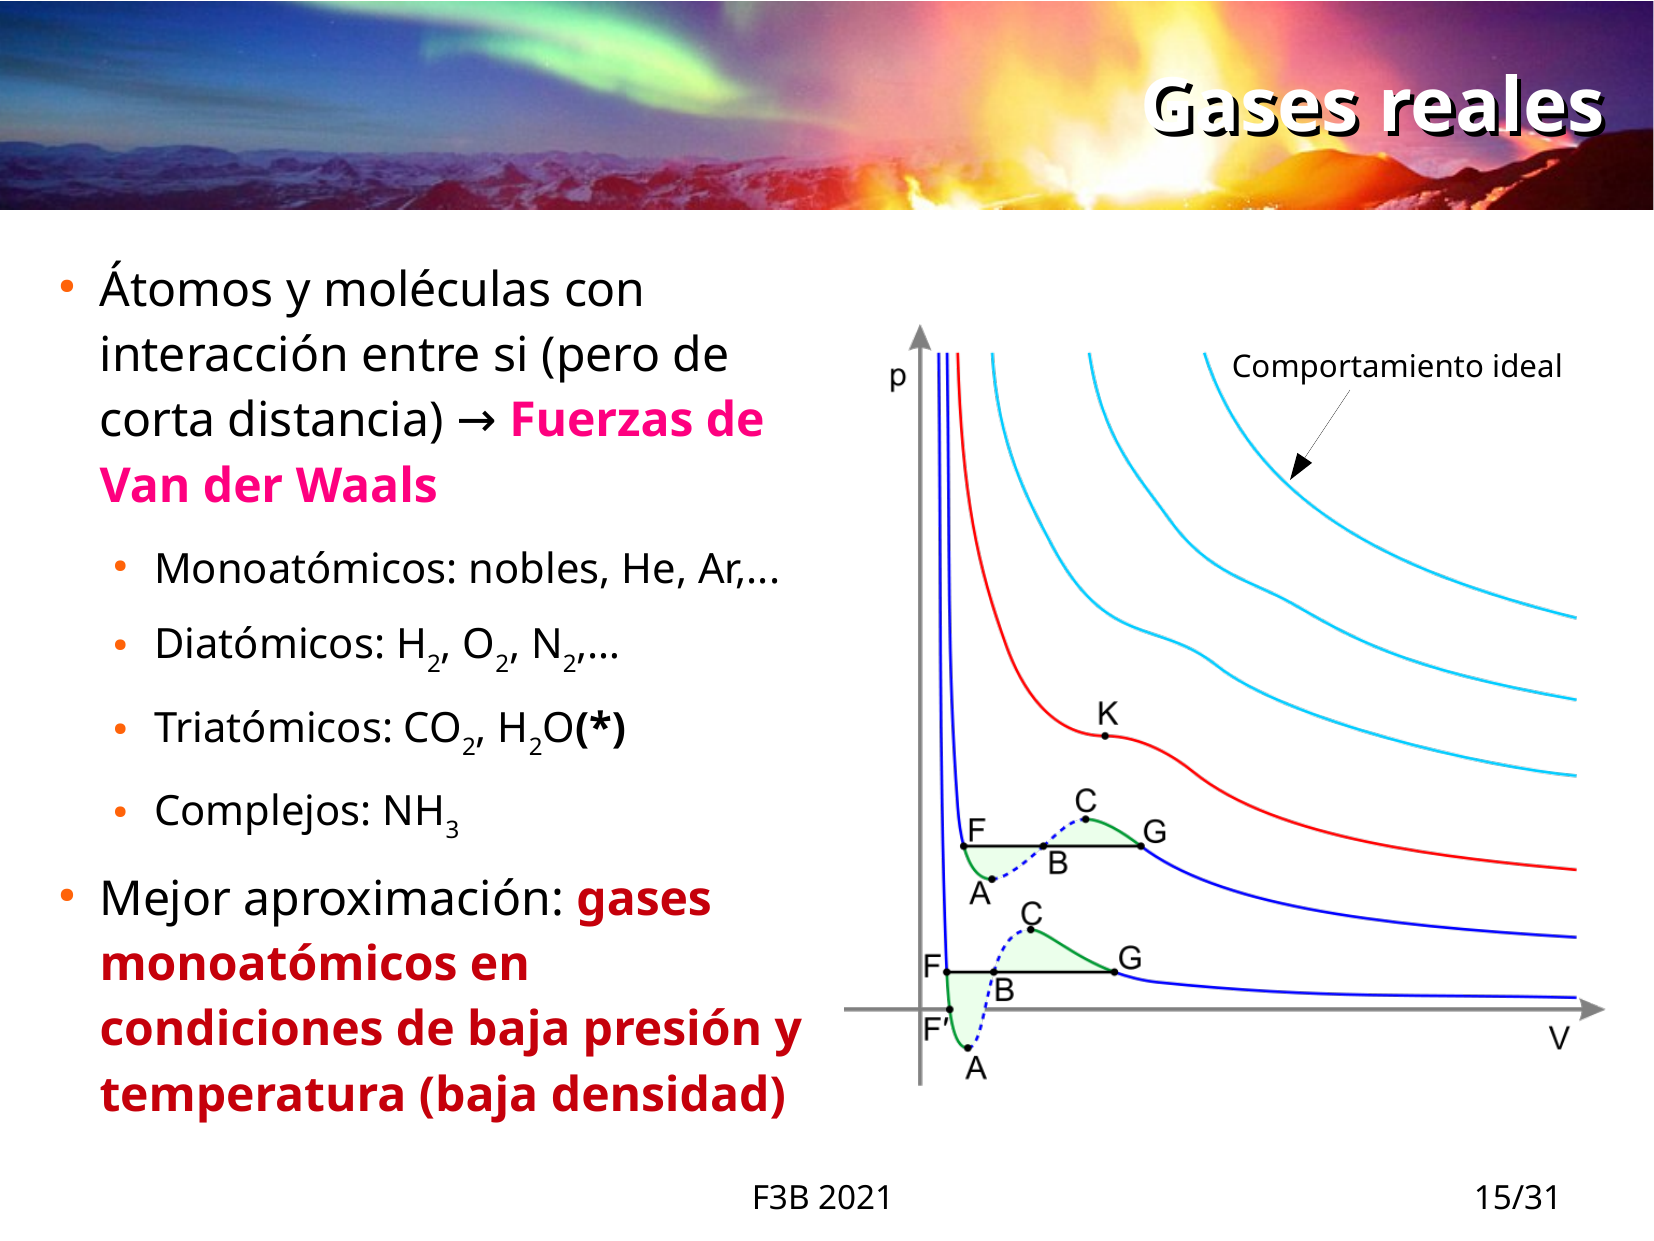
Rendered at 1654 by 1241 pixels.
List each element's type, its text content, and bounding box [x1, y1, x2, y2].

title Gases reales [45, 15, 1606, 191]
list Átomos y moléculas con interacción entre si (pero de corta distancia) → Fuerzas de Van der Waals Monoatómicos: nobles, He, Ar,... Diatómicos: H2, O2, N2,… Triatómicos: CO2, H2O(*) Complejos: NH3 Mejor aproximación: gases monoatómicos en condiciones de baja presión y temperatura (baja densidad) [45, 255, 807, 1156]
picture [0, 1, 1654, 210]
picture [844, 324, 1606, 1086]
text_box Comportamiento ideal [1217, 336, 1597, 391]
